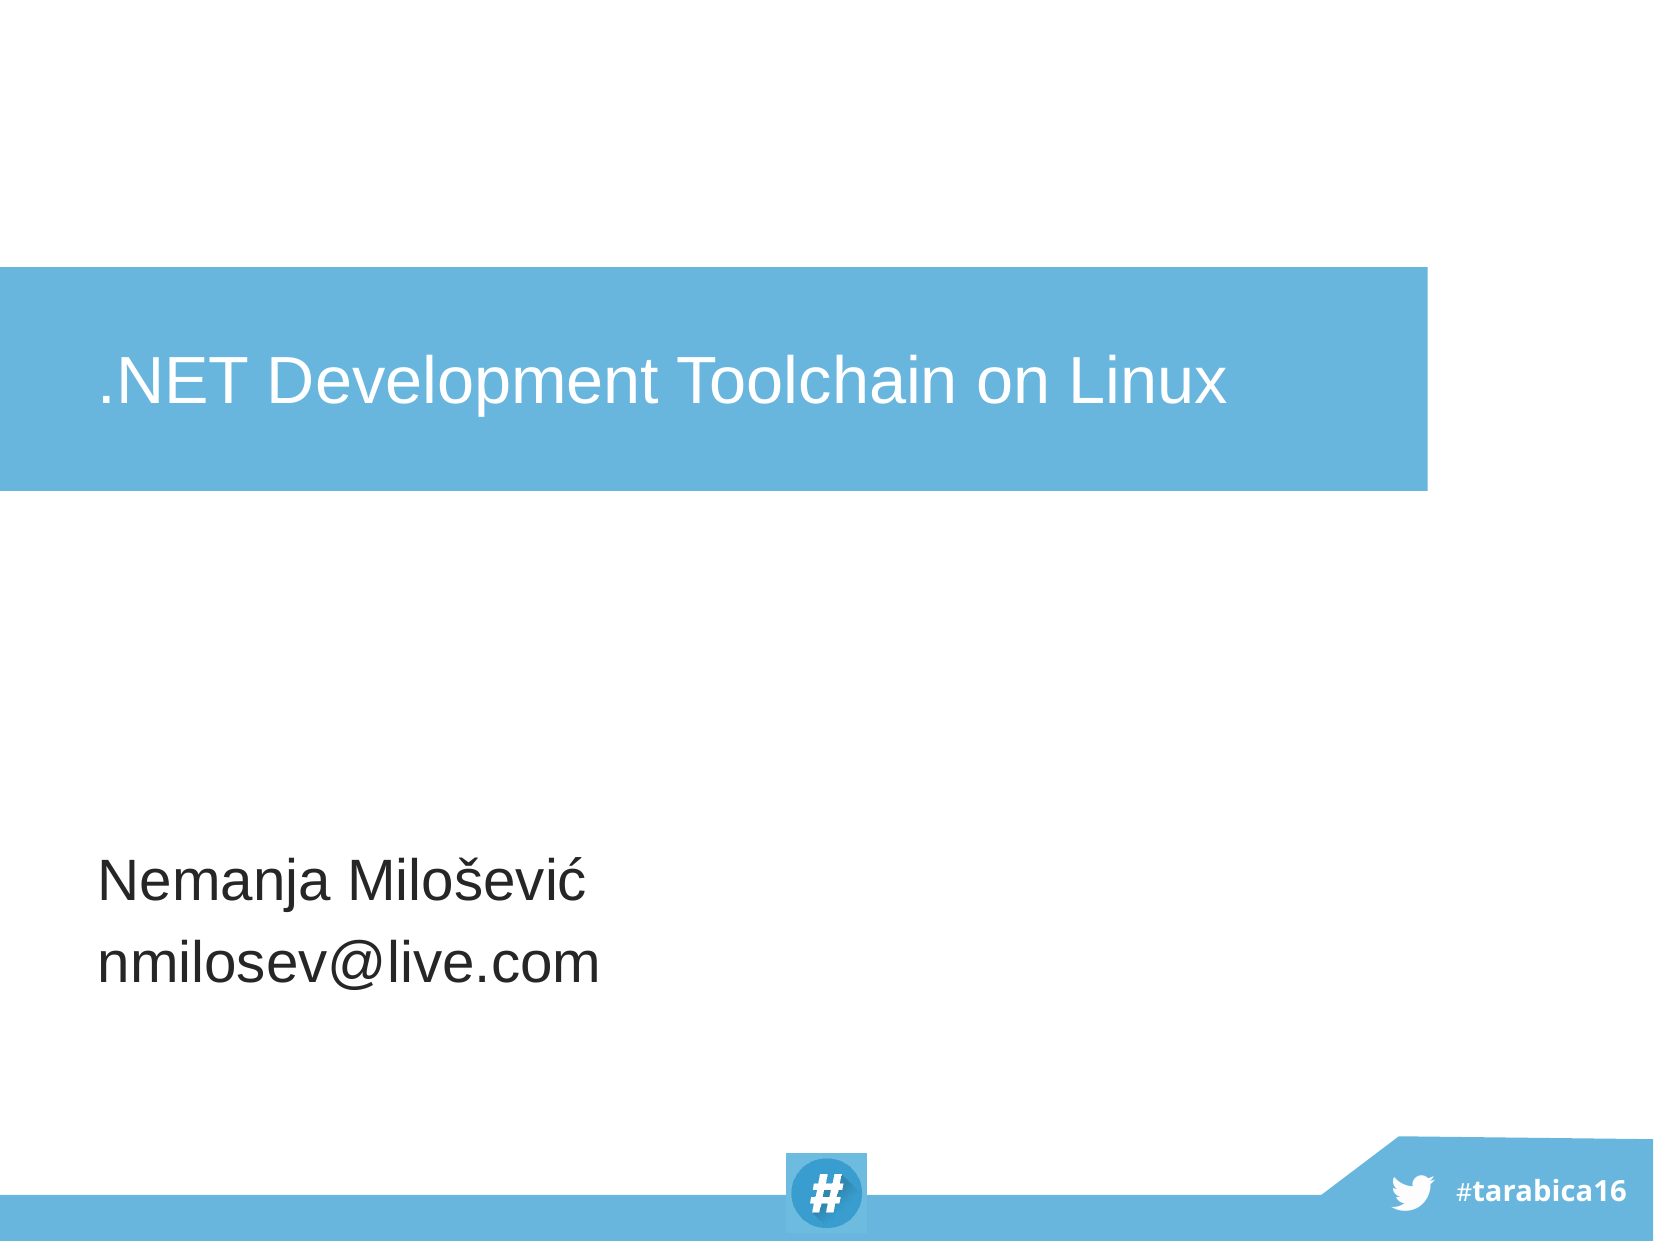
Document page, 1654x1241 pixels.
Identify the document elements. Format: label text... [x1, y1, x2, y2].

picture [786, 1153, 867, 1233]
picture [1378, 1158, 1448, 1228]
title .NET Development Toolchain on Linux [82, 273, 1571, 480]
list Nemanja Milošević nmilosev@live.com [82, 834, 1571, 1098]
